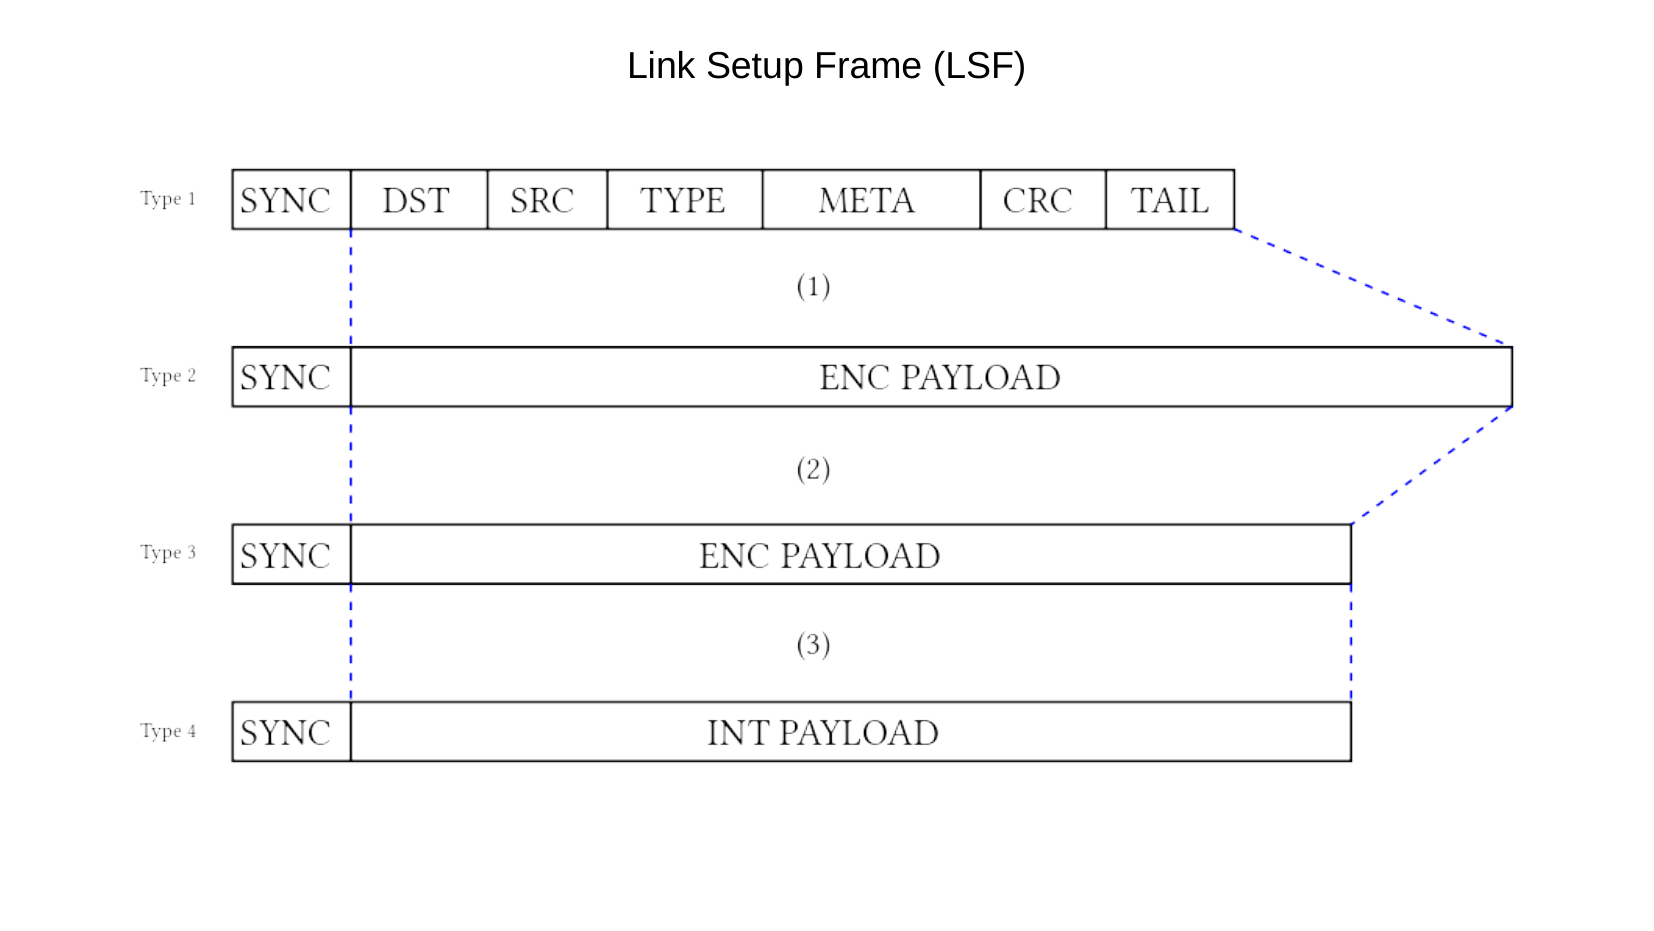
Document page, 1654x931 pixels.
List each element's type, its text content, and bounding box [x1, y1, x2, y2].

picture [81, 108, 1573, 822]
text_box Link Setup Frame (LSF) [564, 37, 1090, 137]
